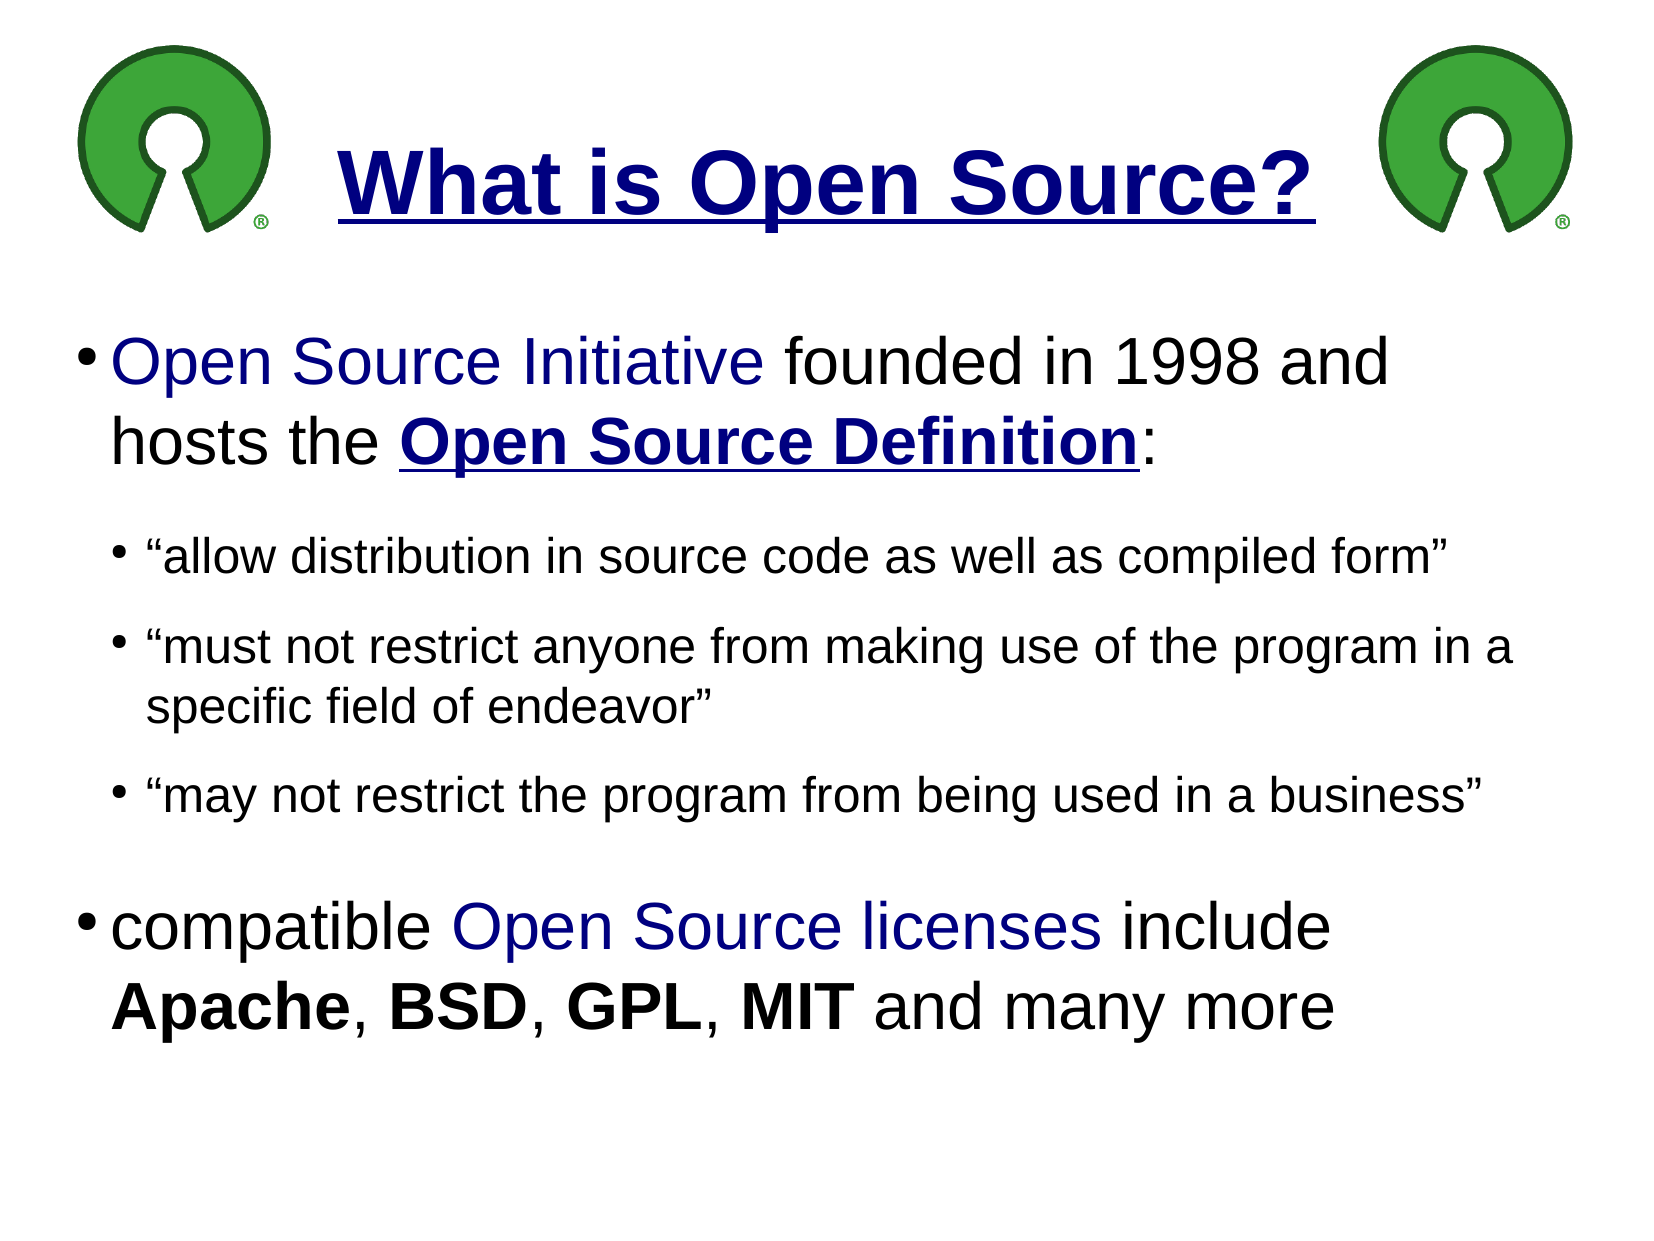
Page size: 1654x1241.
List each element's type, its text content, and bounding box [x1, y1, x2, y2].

picture [1376, 41, 1576, 241]
picture [75, 41, 274, 241]
title What is Open Source? [82, 77, 1571, 288]
text_box Open Source Initiative founded in 1998 and hosts the Open Source Definition: “allow distribution in source code as well as compiled form” “must not restrict anyone from making use of the program in a specific field of endeavor” “may not restrict the program from being used in a business” compatible Open Source licenses include Apache, BSD, GPL, MIT and many more [75, 258, 1538, 1126]
